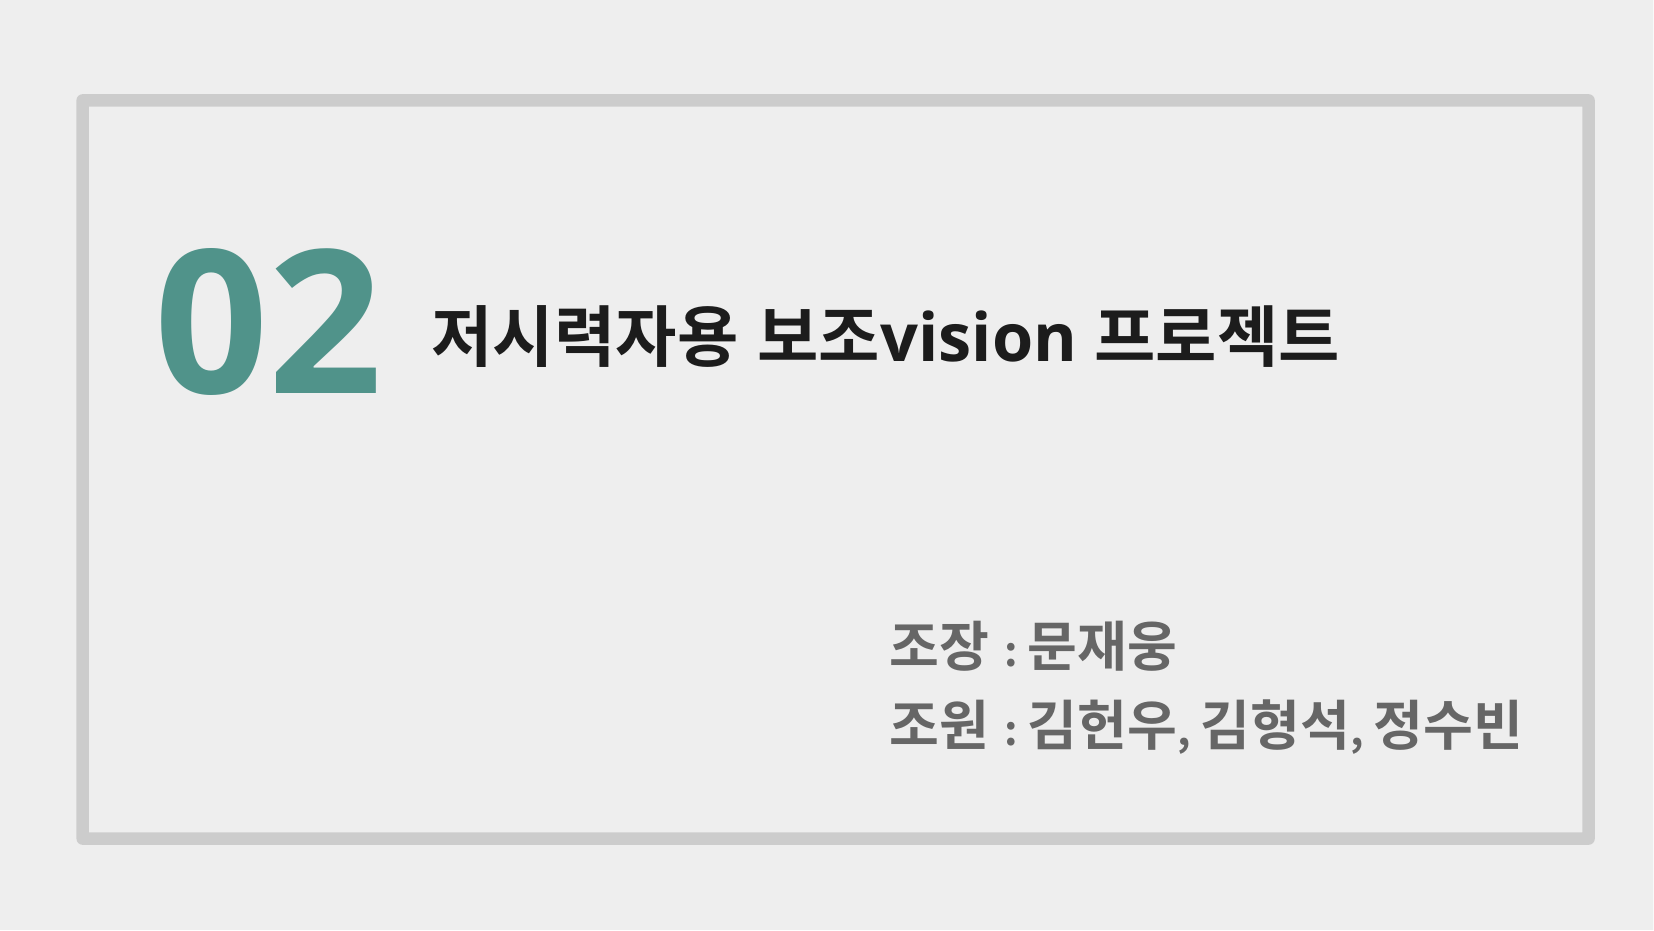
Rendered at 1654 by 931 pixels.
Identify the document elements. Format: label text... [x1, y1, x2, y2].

title 02 [76, 171, 461, 461]
text_box 조장 : 문재웅 조원 : 김헌우, 김형석, 정수빈 [767, 596, 1565, 847]
text_box 저시력자용 보조vision 프로젝트 [265, 192, 1506, 473]
text_box [82, 100, 1589, 839]
